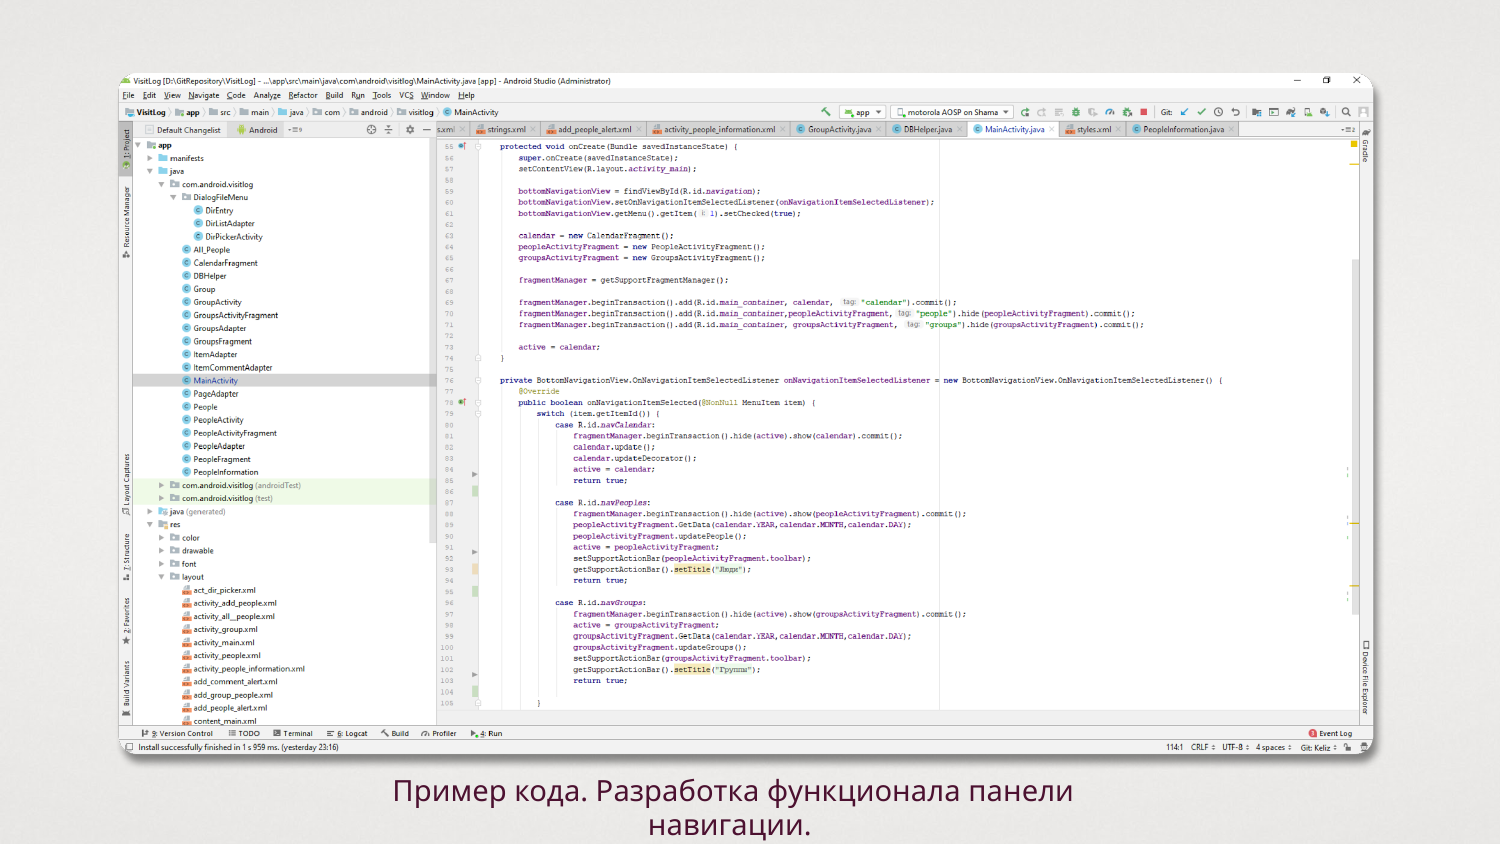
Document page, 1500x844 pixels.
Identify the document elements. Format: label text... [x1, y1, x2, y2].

picture [0, 0, 1500, 844]
text_box Пример кода. Разработка функционала панели навигации. [298, 784, 1169, 830]
